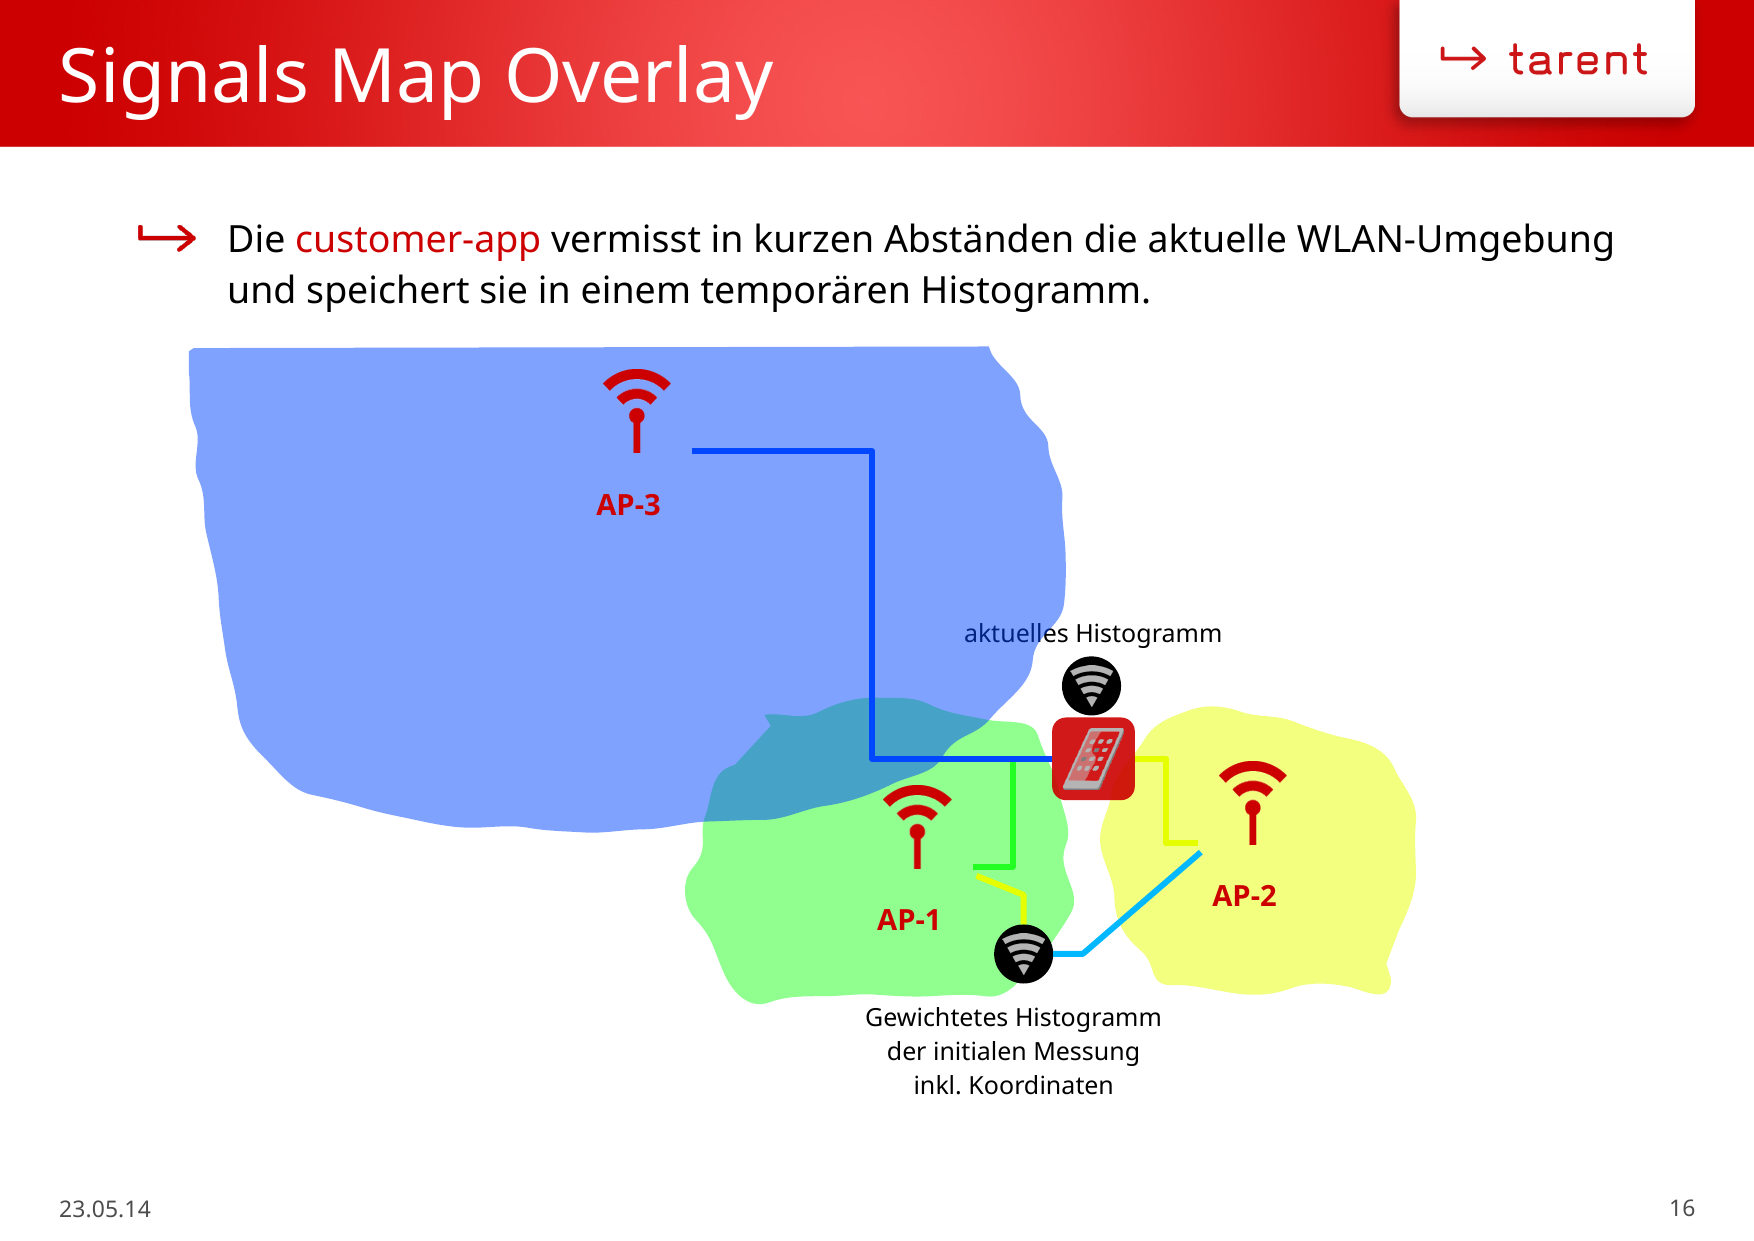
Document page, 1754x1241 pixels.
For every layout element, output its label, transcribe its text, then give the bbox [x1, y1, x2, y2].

text_box AP-3 [581, 476, 693, 533]
text_box AP-1 [862, 891, 974, 949]
text_box aktuelles Histogramm [1035, 608, 1253, 654]
picture [0, 0, 1754, 1240]
text_box [1061, 656, 1122, 716]
text_box AP-2 [1197, 868, 1309, 925]
list Die customer-app vermisst in kurzen Abständen die aktuelle WLAN-Umgebung und speichert sie in einem temporären Histogramm. [87, 212, 1667, 1134]
title Signals Map Overlay [59, 0, 1638, 177]
text_box [188, 346, 1417, 1005]
text_box Gewichtetes Histogramm der initialen Messung inkl. Koordinaten [850, 992, 1195, 1099]
